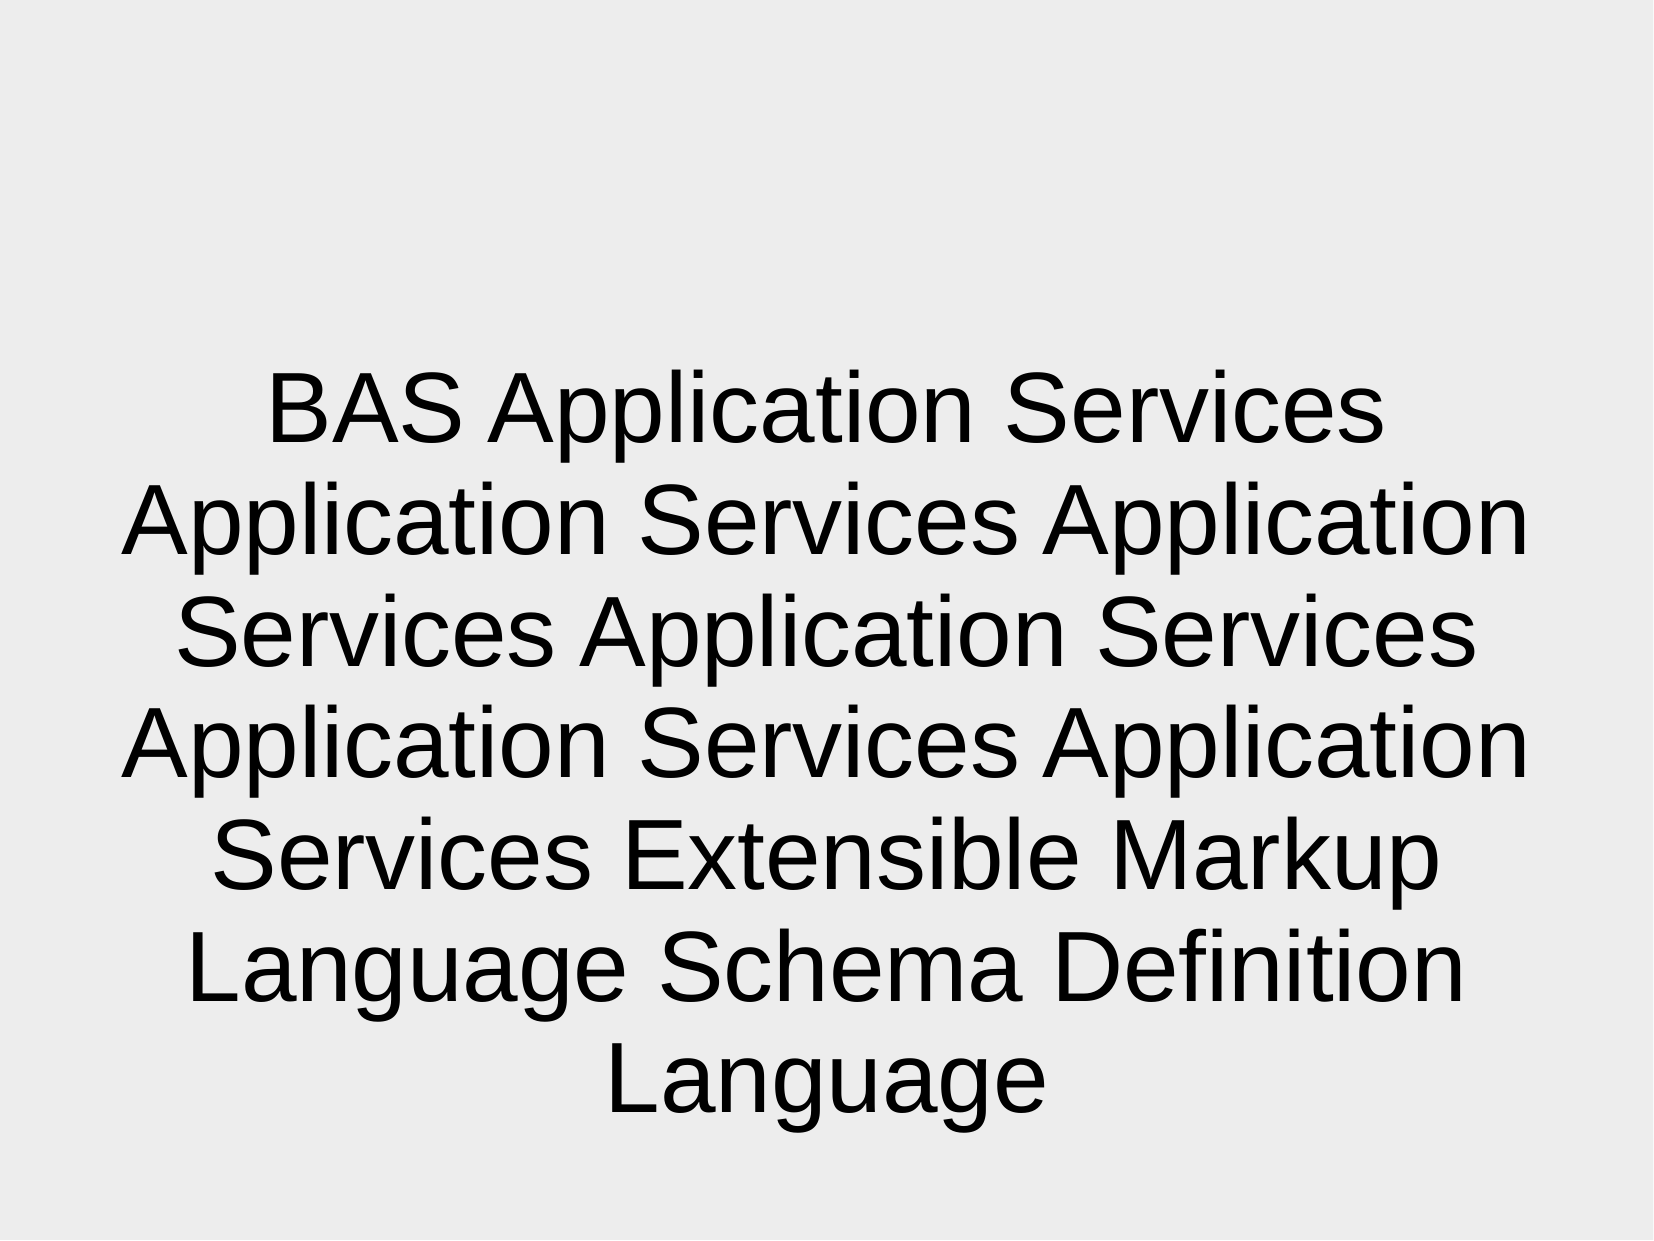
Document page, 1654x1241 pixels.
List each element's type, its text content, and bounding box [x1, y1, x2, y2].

text_box BAS Application Services Application Services Application Services Application Services Application Services Application Services Extensible Markup Language Schema Definition Language [0, 344, 1654, 1141]
